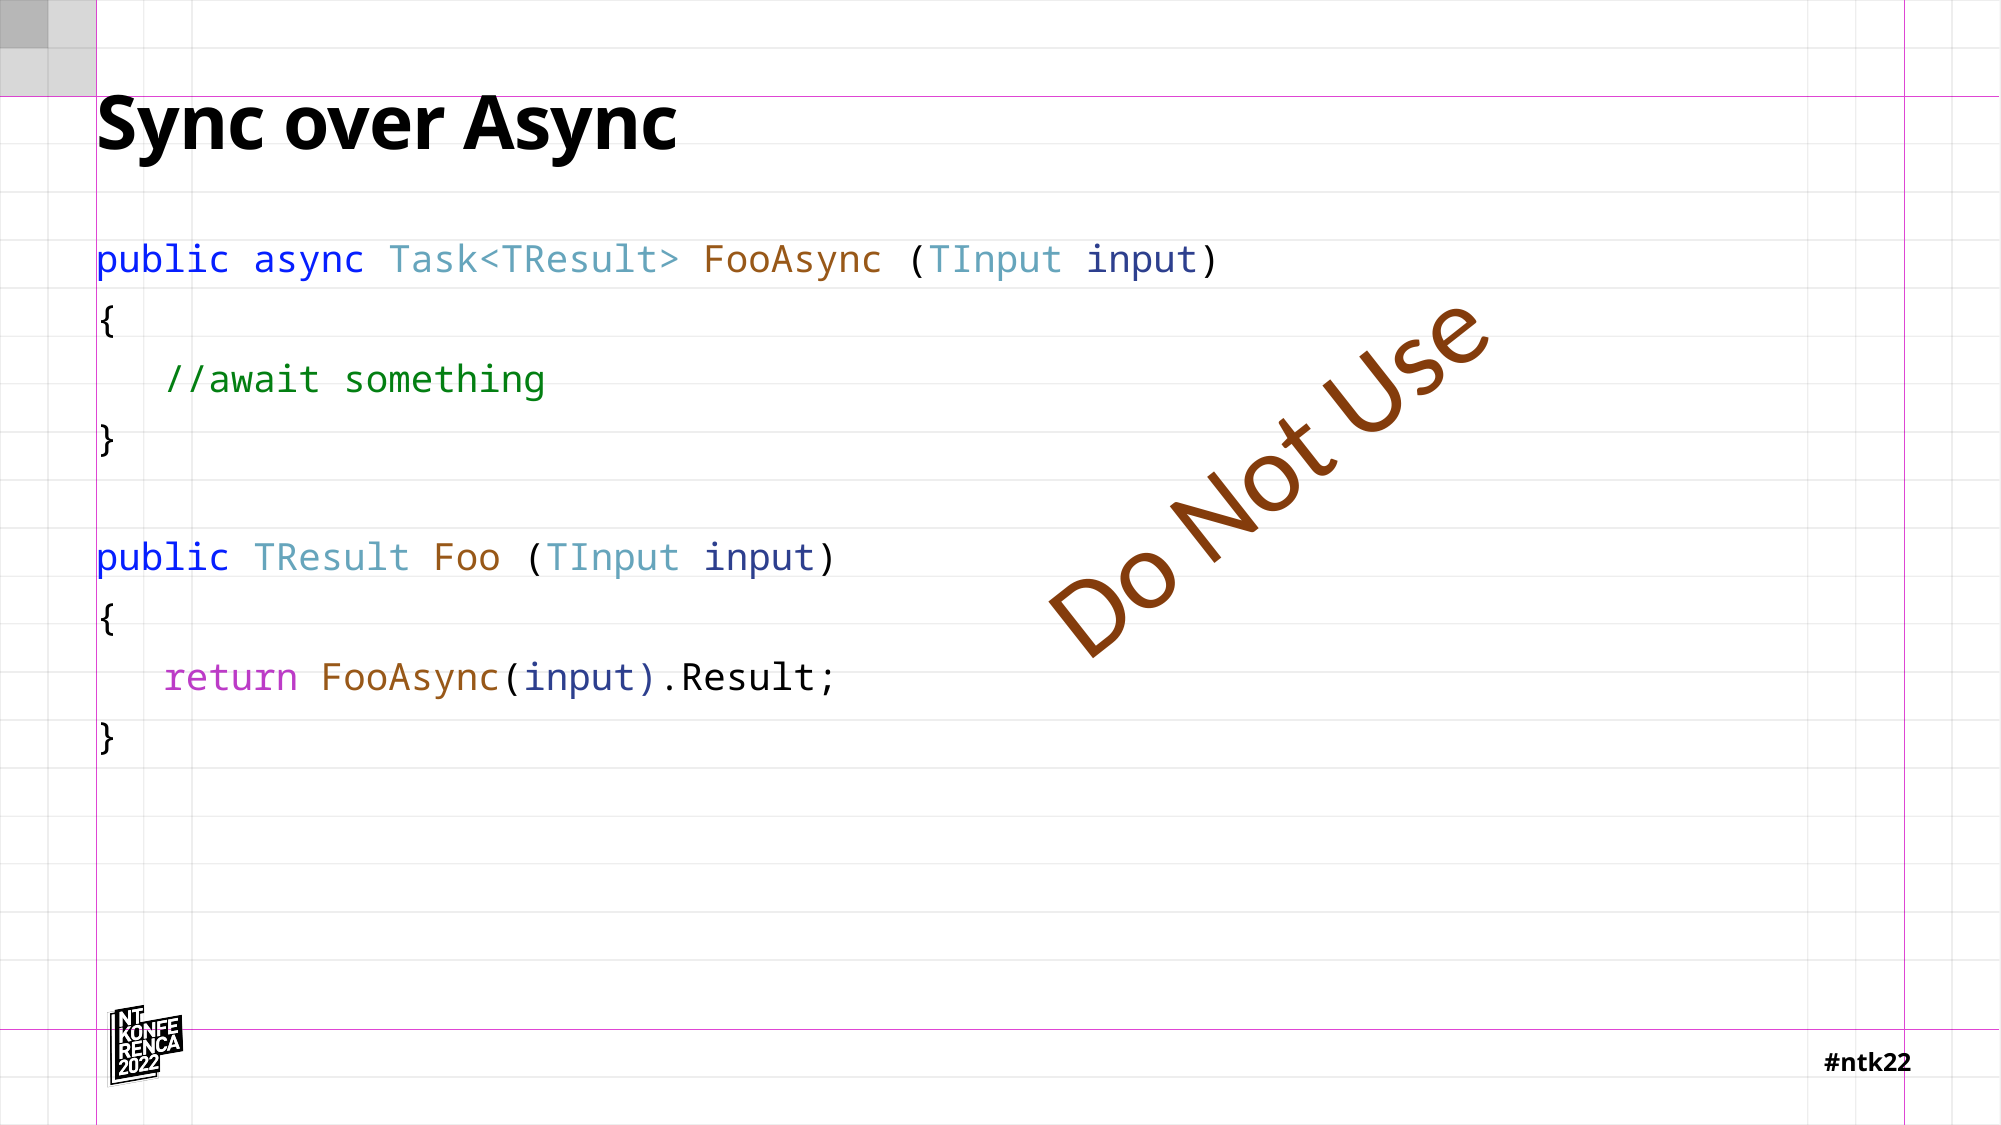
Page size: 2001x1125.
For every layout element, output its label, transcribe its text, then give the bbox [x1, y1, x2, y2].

title Sync over Async [96, 75, 1904, 166]
text_box Do Not Use [999, 235, 1531, 698]
list public async Task<TResult> FooAsync (TInput input) { //await something } public TResult Foo (TInput input) { return FooAsync(input).Result; } [95, 235, 1904, 823]
